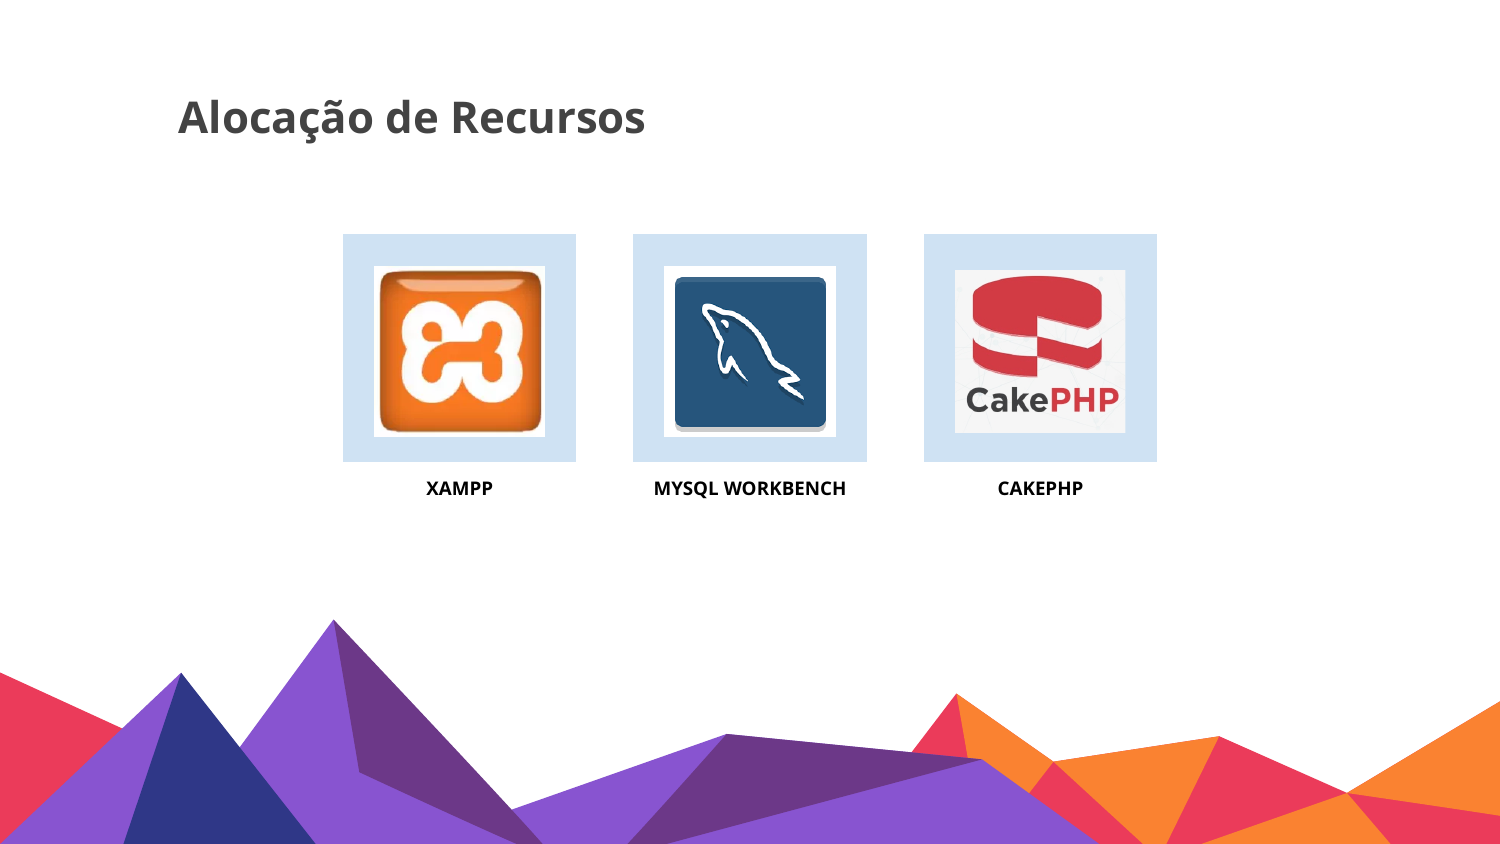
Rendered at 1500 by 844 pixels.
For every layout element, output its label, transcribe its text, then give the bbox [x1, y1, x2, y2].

text_box [633, 234, 867, 462]
text_box XAMPP [343, 462, 577, 516]
title Alocação de Recursos [163, 74, 1320, 154]
text_box CAKEPHP [923, 462, 1157, 516]
picture [664, 266, 836, 437]
text_box [924, 234, 1157, 462]
text_box MYSQL WORKBENCH [633, 462, 867, 516]
picture [955, 270, 1126, 433]
text_box [343, 234, 576, 462]
picture [374, 266, 545, 437]
